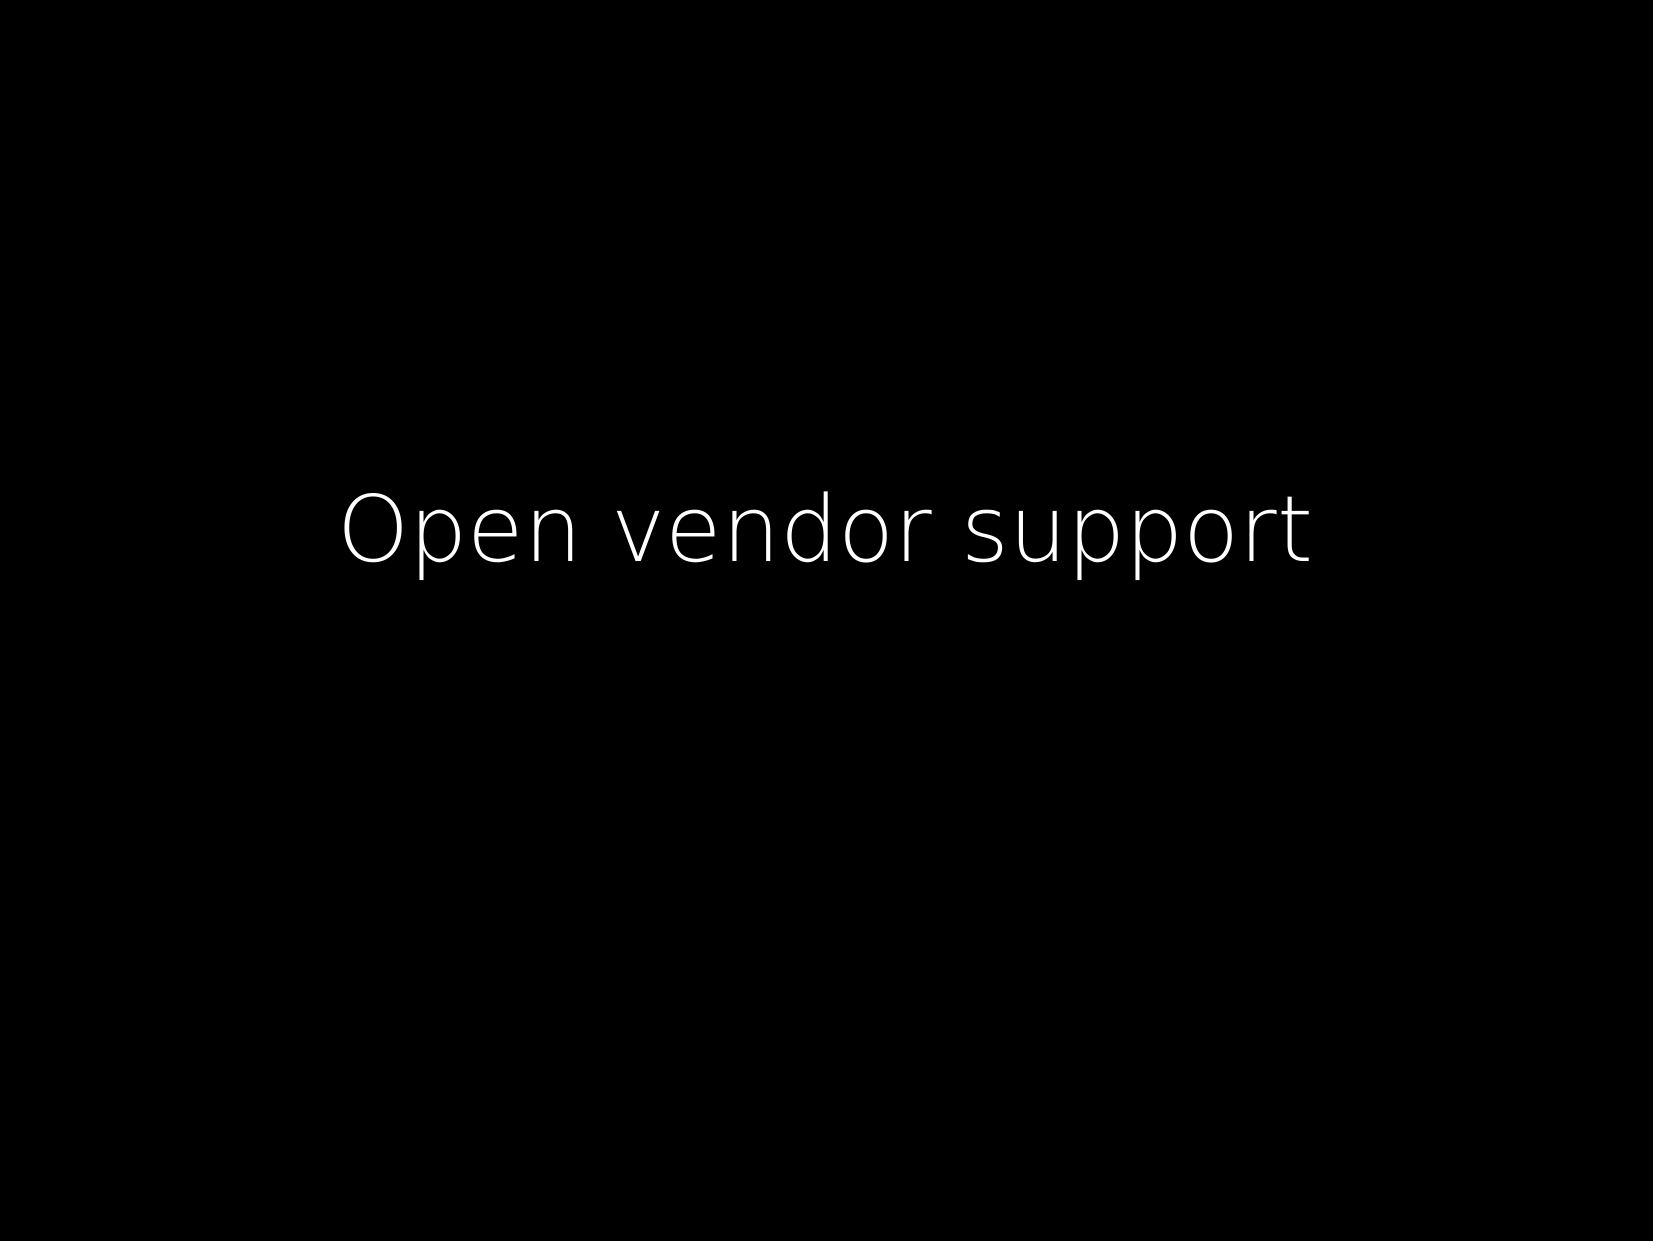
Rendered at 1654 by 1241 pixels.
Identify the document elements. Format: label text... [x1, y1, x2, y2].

subtitle Open vendor support [82, 49, 1571, 1010]
